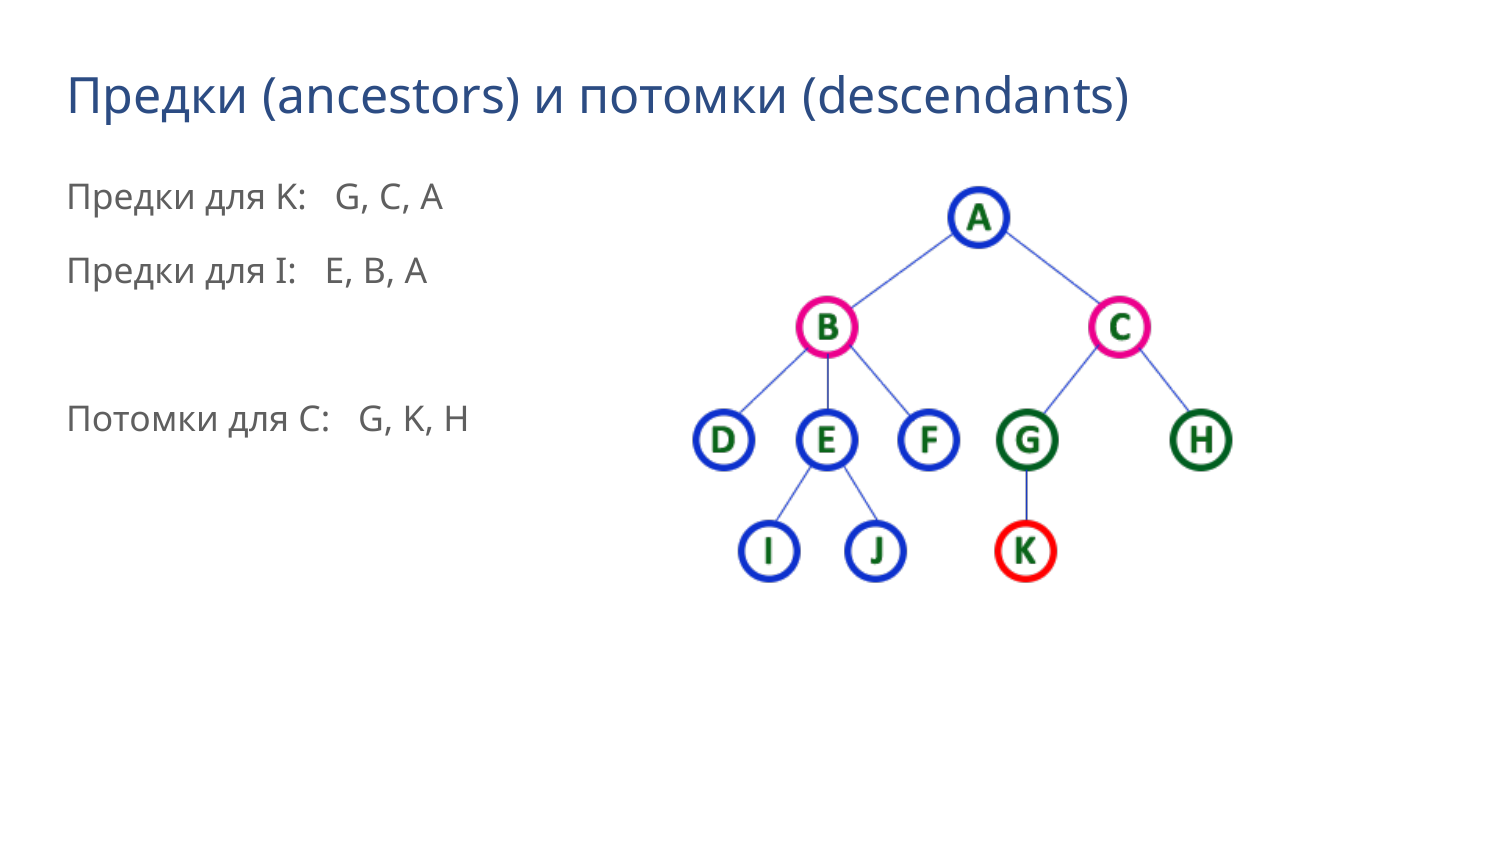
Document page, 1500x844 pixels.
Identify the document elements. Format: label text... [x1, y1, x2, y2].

title Предки (ancestors) и потомки (descendants) [51, 15, 1435, 140]
list Предки для K: G, C, A Предки для I: E, B, A Потомки для C: G, K, H [51, 152, 716, 788]
picture [671, 152, 1244, 622]
